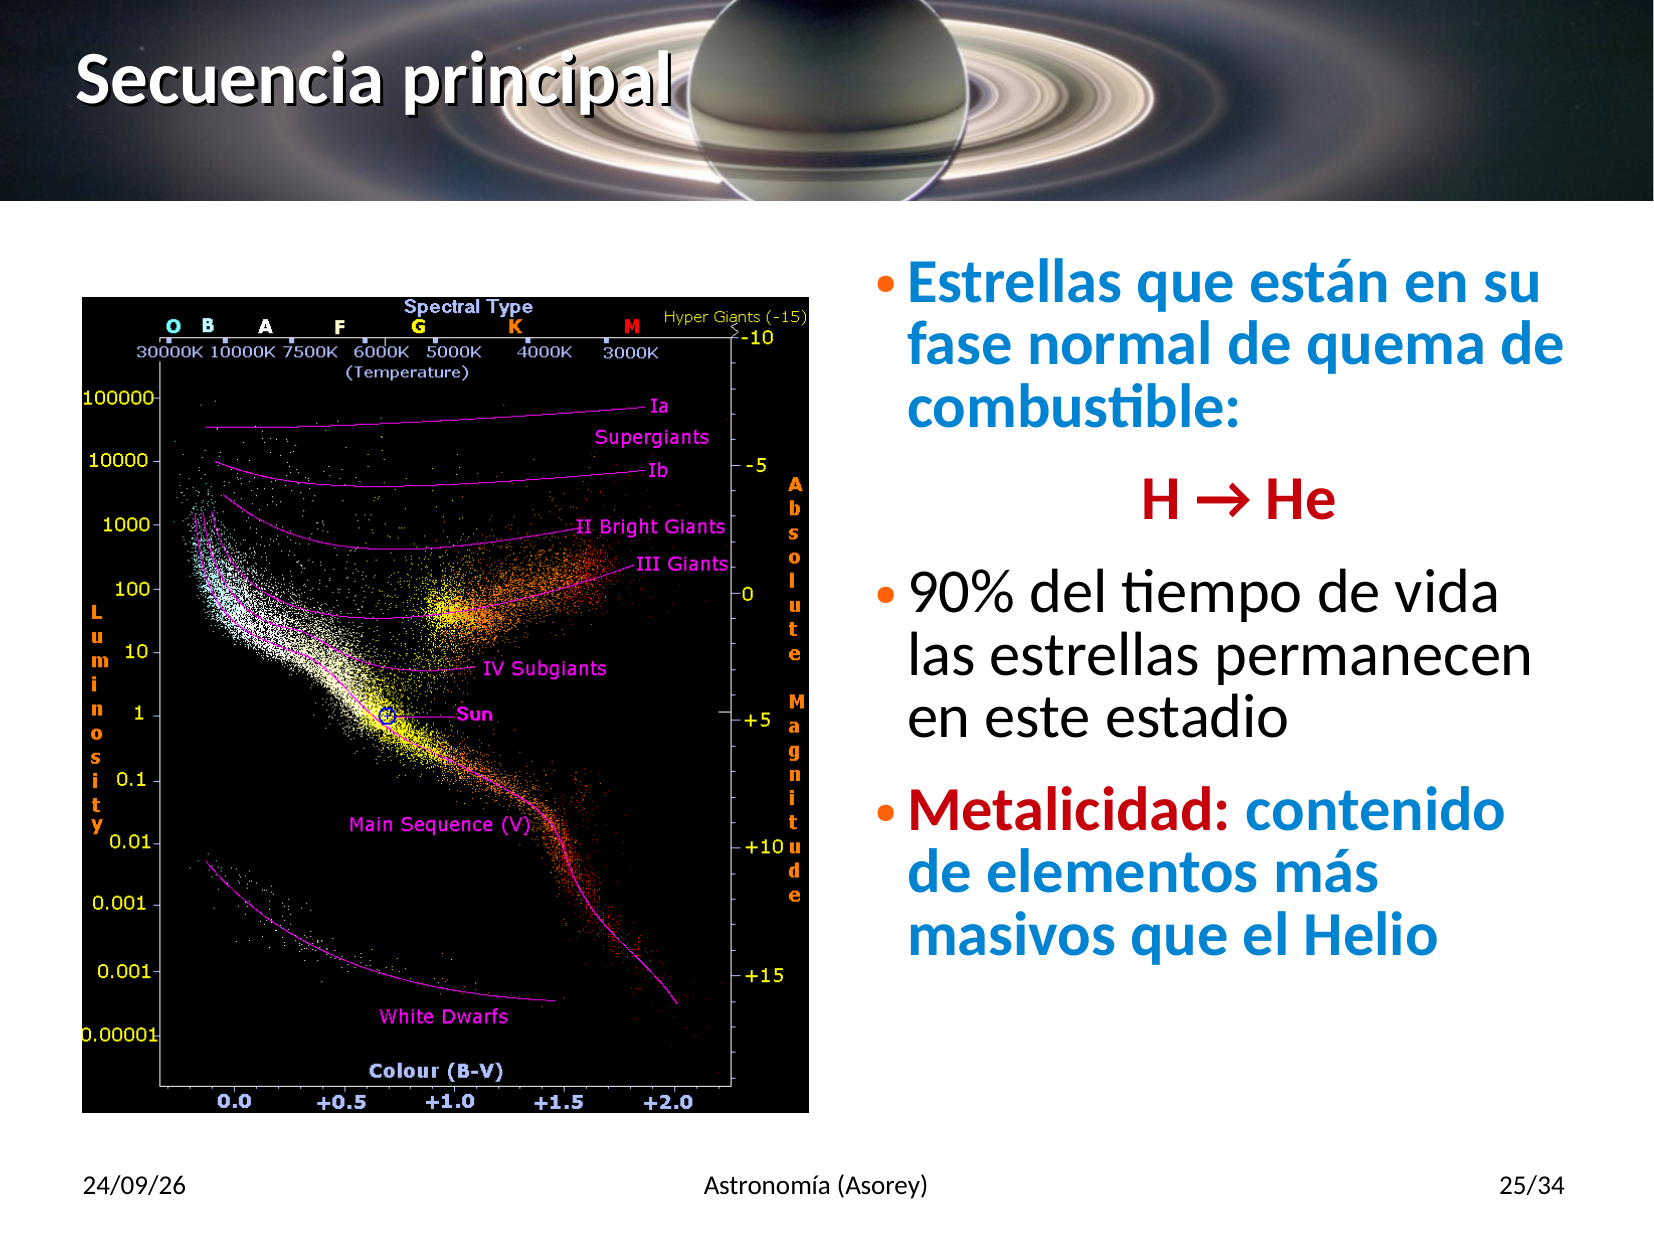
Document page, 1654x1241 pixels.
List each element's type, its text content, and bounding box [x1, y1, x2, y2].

picture [0, 0, 1654, 201]
list Estrellas que están en su fase normal de quema de combustible: H → He 90% del tiempo de vida las estrellas permanecen en este estadio Metalicidad: contenido de elementos más masivos que el Helio [845, 255, 1572, 1156]
title Secuencia principal [75, 19, 1564, 151]
picture [82, 297, 809, 1113]
